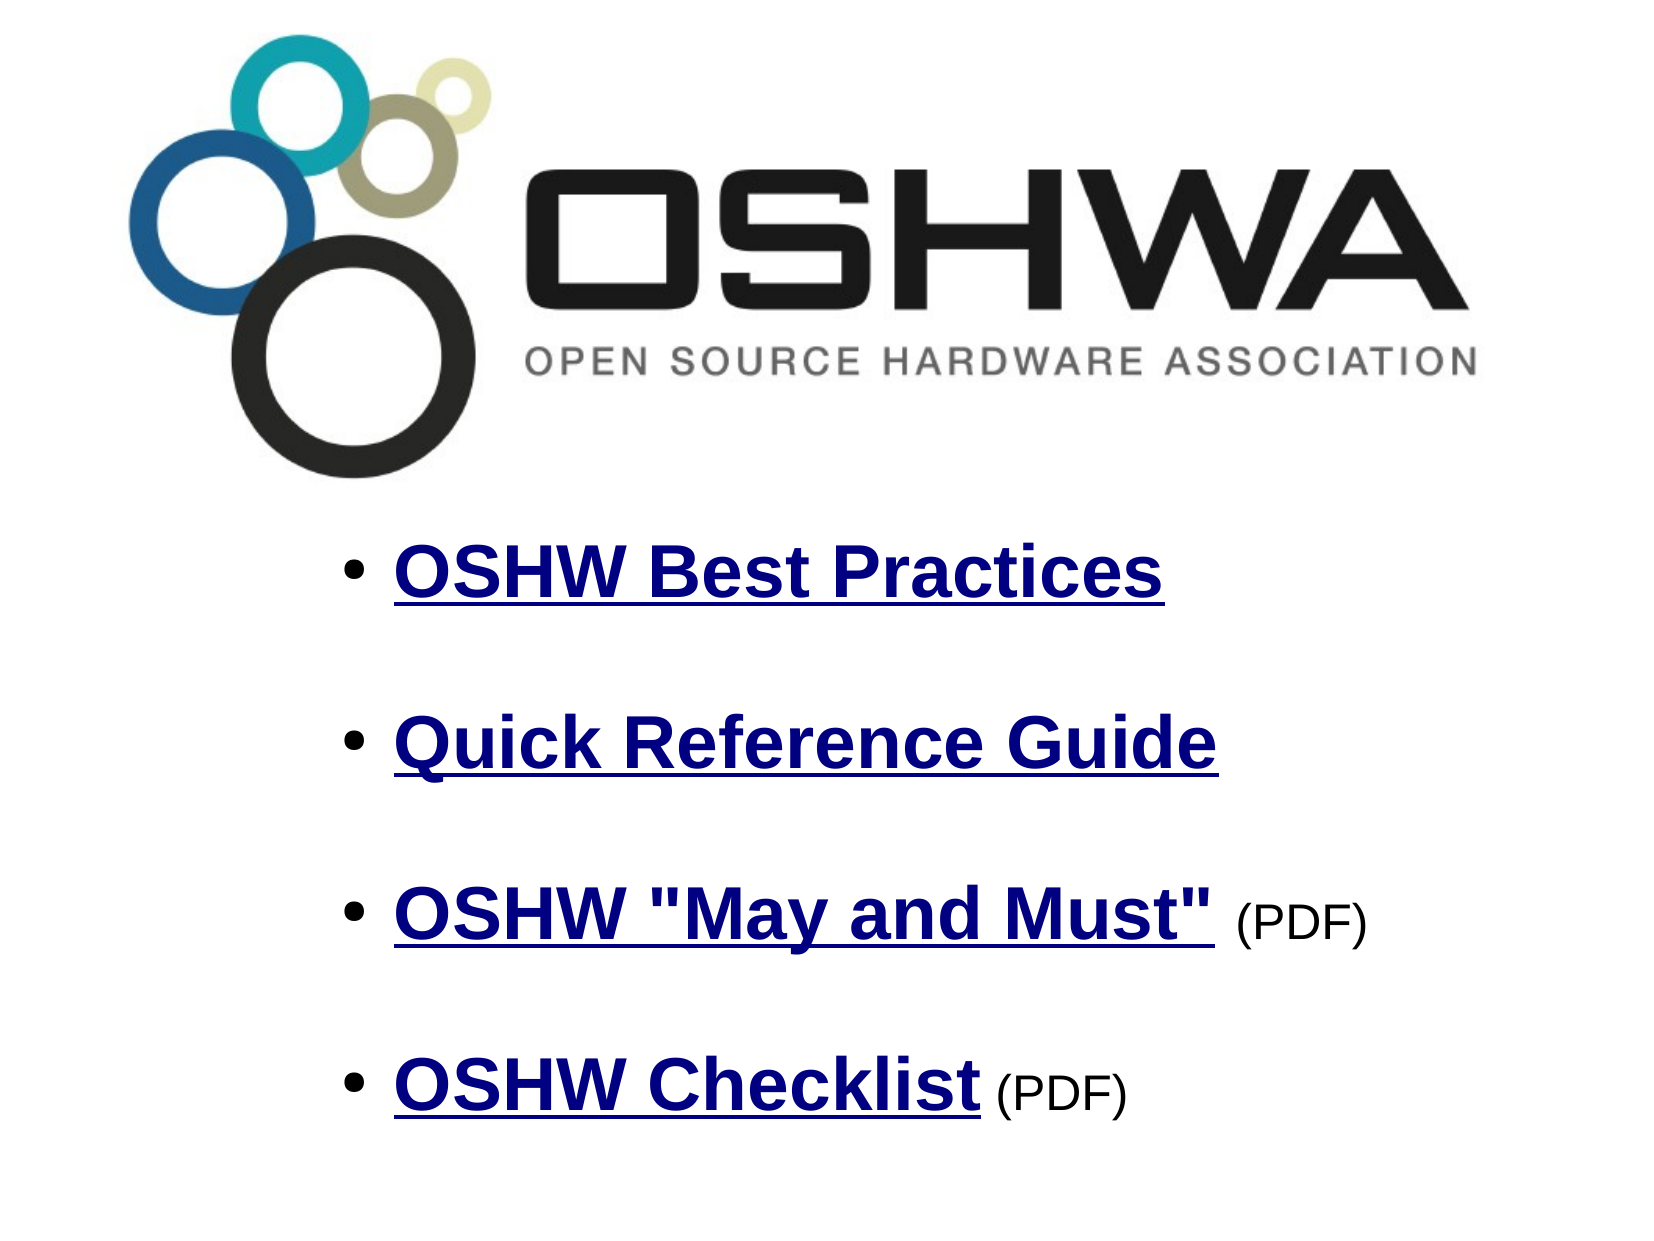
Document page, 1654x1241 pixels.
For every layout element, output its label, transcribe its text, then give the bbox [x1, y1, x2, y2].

list OSHW Best Practices Quick Reference Guide OSHW "May and Must" (PDF) OSHW Checklist (PDF) [323, 529, 1654, 1241]
picture [21, 32, 1584, 483]
